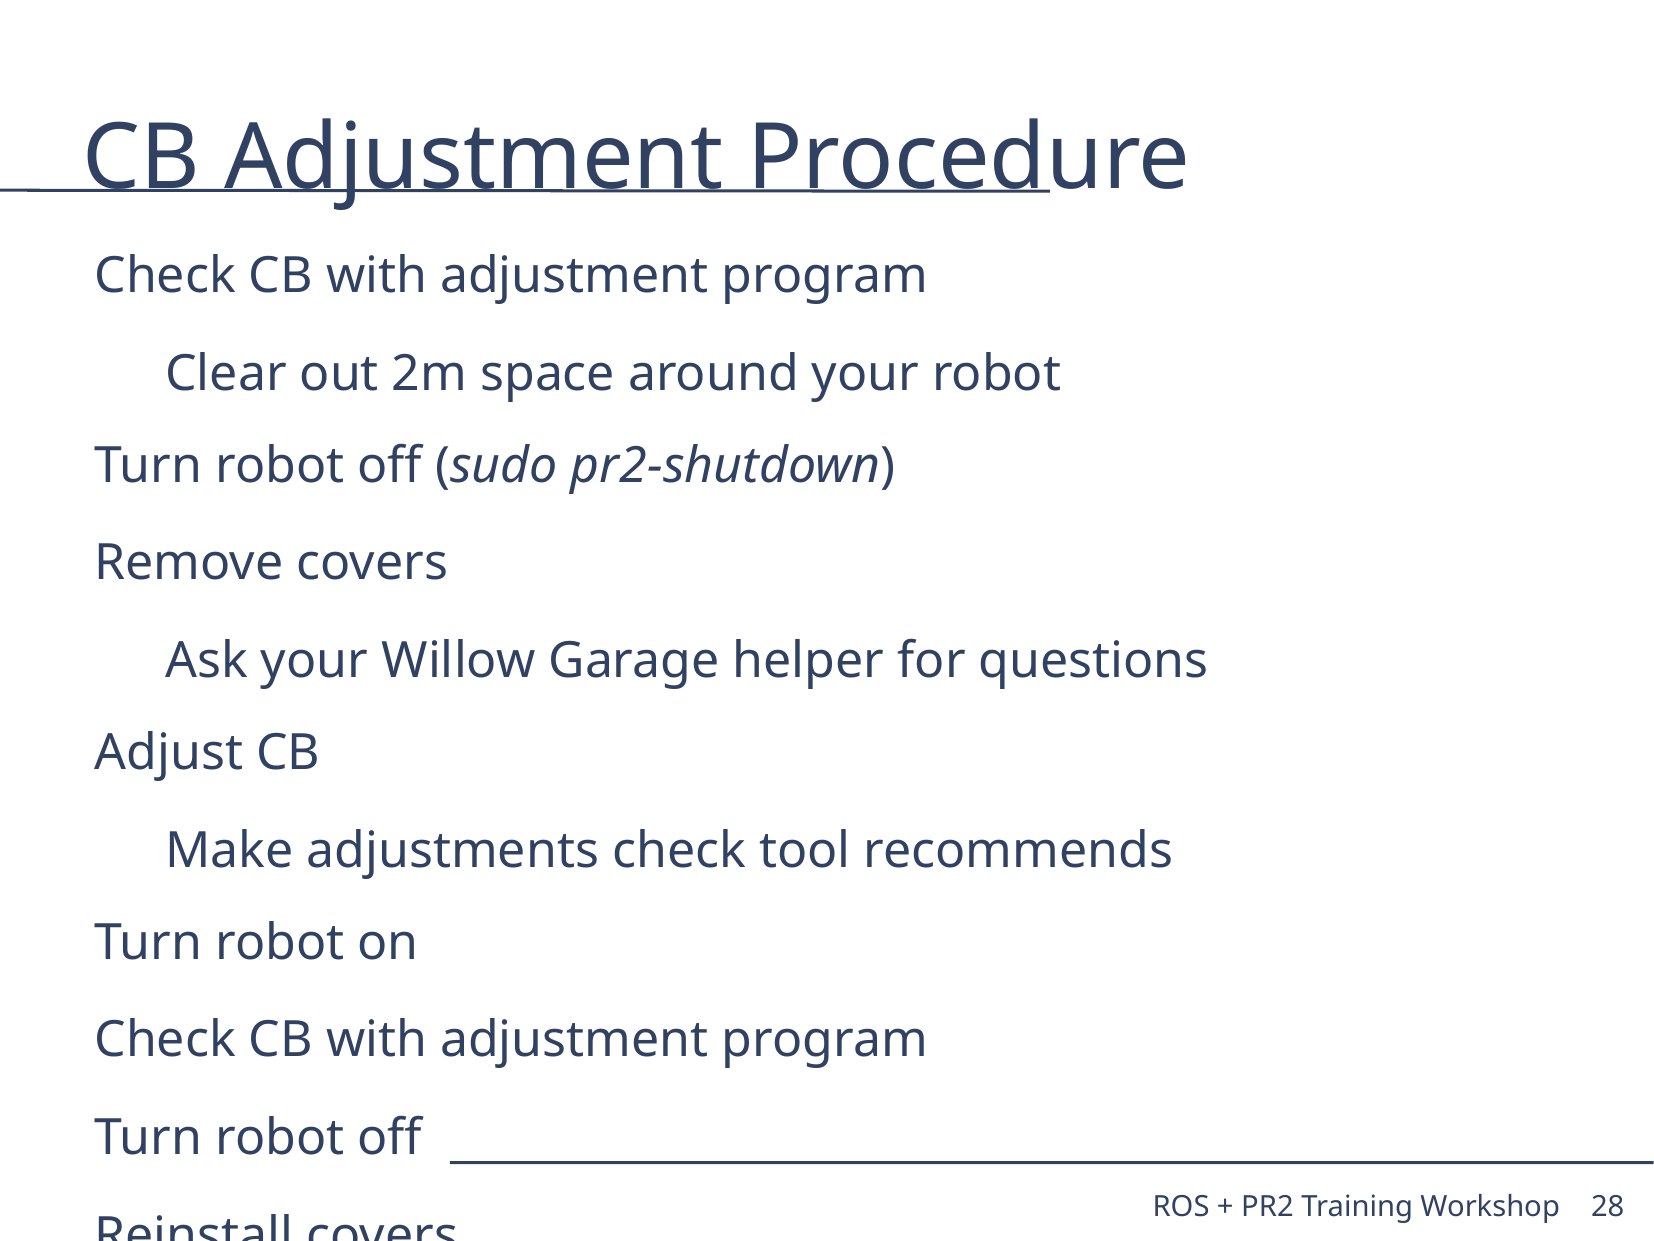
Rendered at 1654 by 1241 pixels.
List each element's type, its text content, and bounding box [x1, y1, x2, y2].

list Check CB with adjustment program Clear out 2m space around your robot Turn robot off (sudo pr2-shutdown) Remove covers Ask your Willow Garage helper for questions Adjust CB Make adjustments check tool recommends Turn robot on Check CB with adjustment program Turn robot off Reinstall covers [76, 238, 1565, 1241]
title CB Adjustment Procedure [82, 56, 1571, 250]
